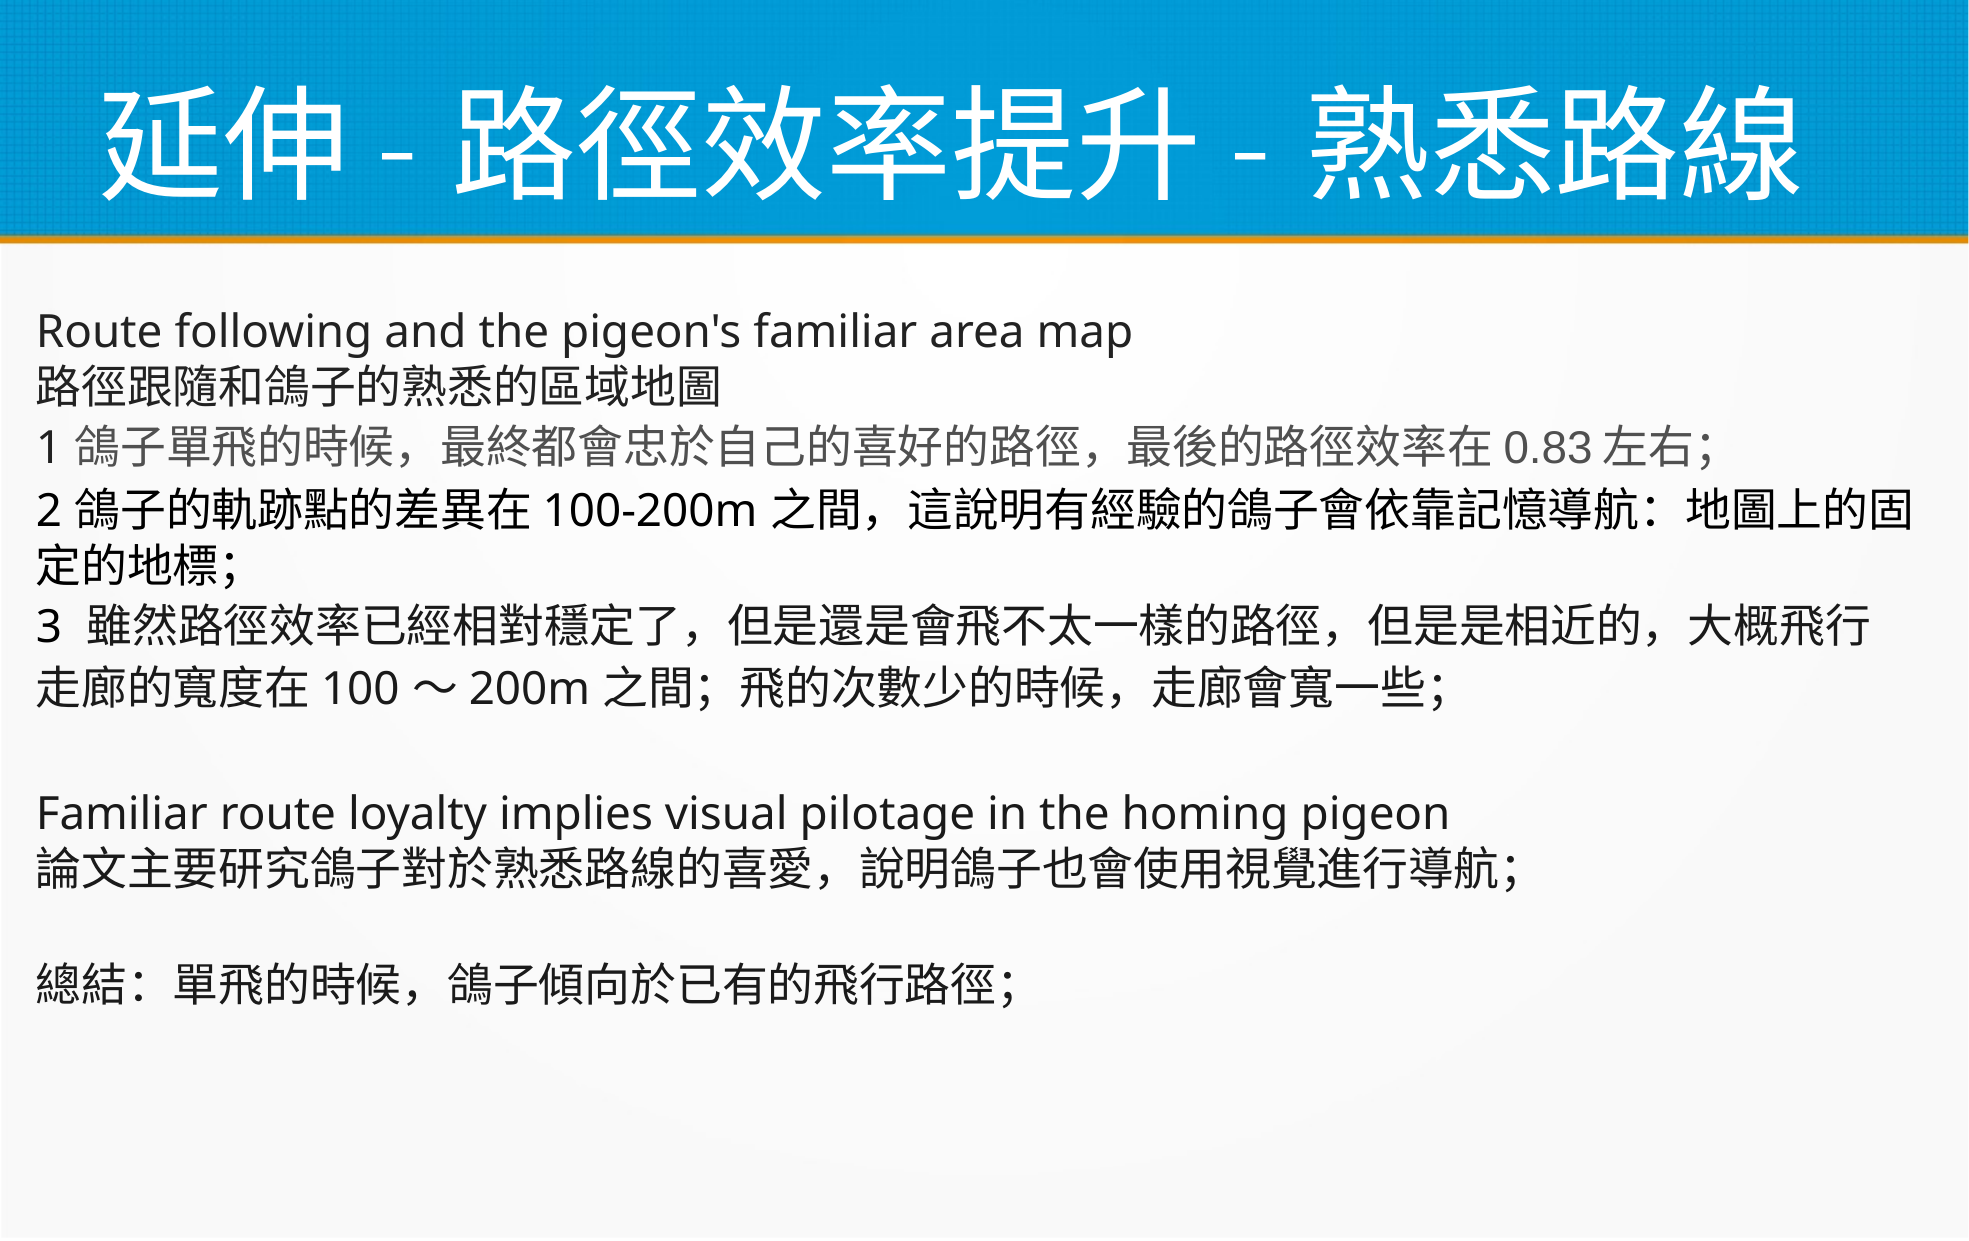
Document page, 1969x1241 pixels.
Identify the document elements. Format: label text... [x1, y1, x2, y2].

title 延伸-路徑效率提升-熟悉路線 [98, 19, 1870, 227]
picture [0, 233, 1969, 1241]
text_box Route following and the pigeon's familiar area map 路徑跟隨和鴿子的熟悉的區域地圖 1鴿子單飛的時候，最終都會忠於自己的喜好的路徑，最後的路徑效率在0.83左右； 2鴿子的軌跡點的差異在100-200m之間，這說明有經驗的鴿子會依靠記憶導航：地圖上的固定的地標； 3 雖然路徑效率已經相對穩定了，但是還是會飛不太一樣的路徑，但是是相近的，大概飛行走廊的寬度在100～200m之間；飛的次數少的時候，走廊會寬一些； Familiar route loyalty implies visual pilotage in the homing pigeon 論文主要研究鴿子對於熟悉路線的喜愛，說明鴿子也會使用視覺進行導航； 總結：單飛的時候，鴿子傾向於已有的飛行路徑； [30, 333, 1921, 1040]
